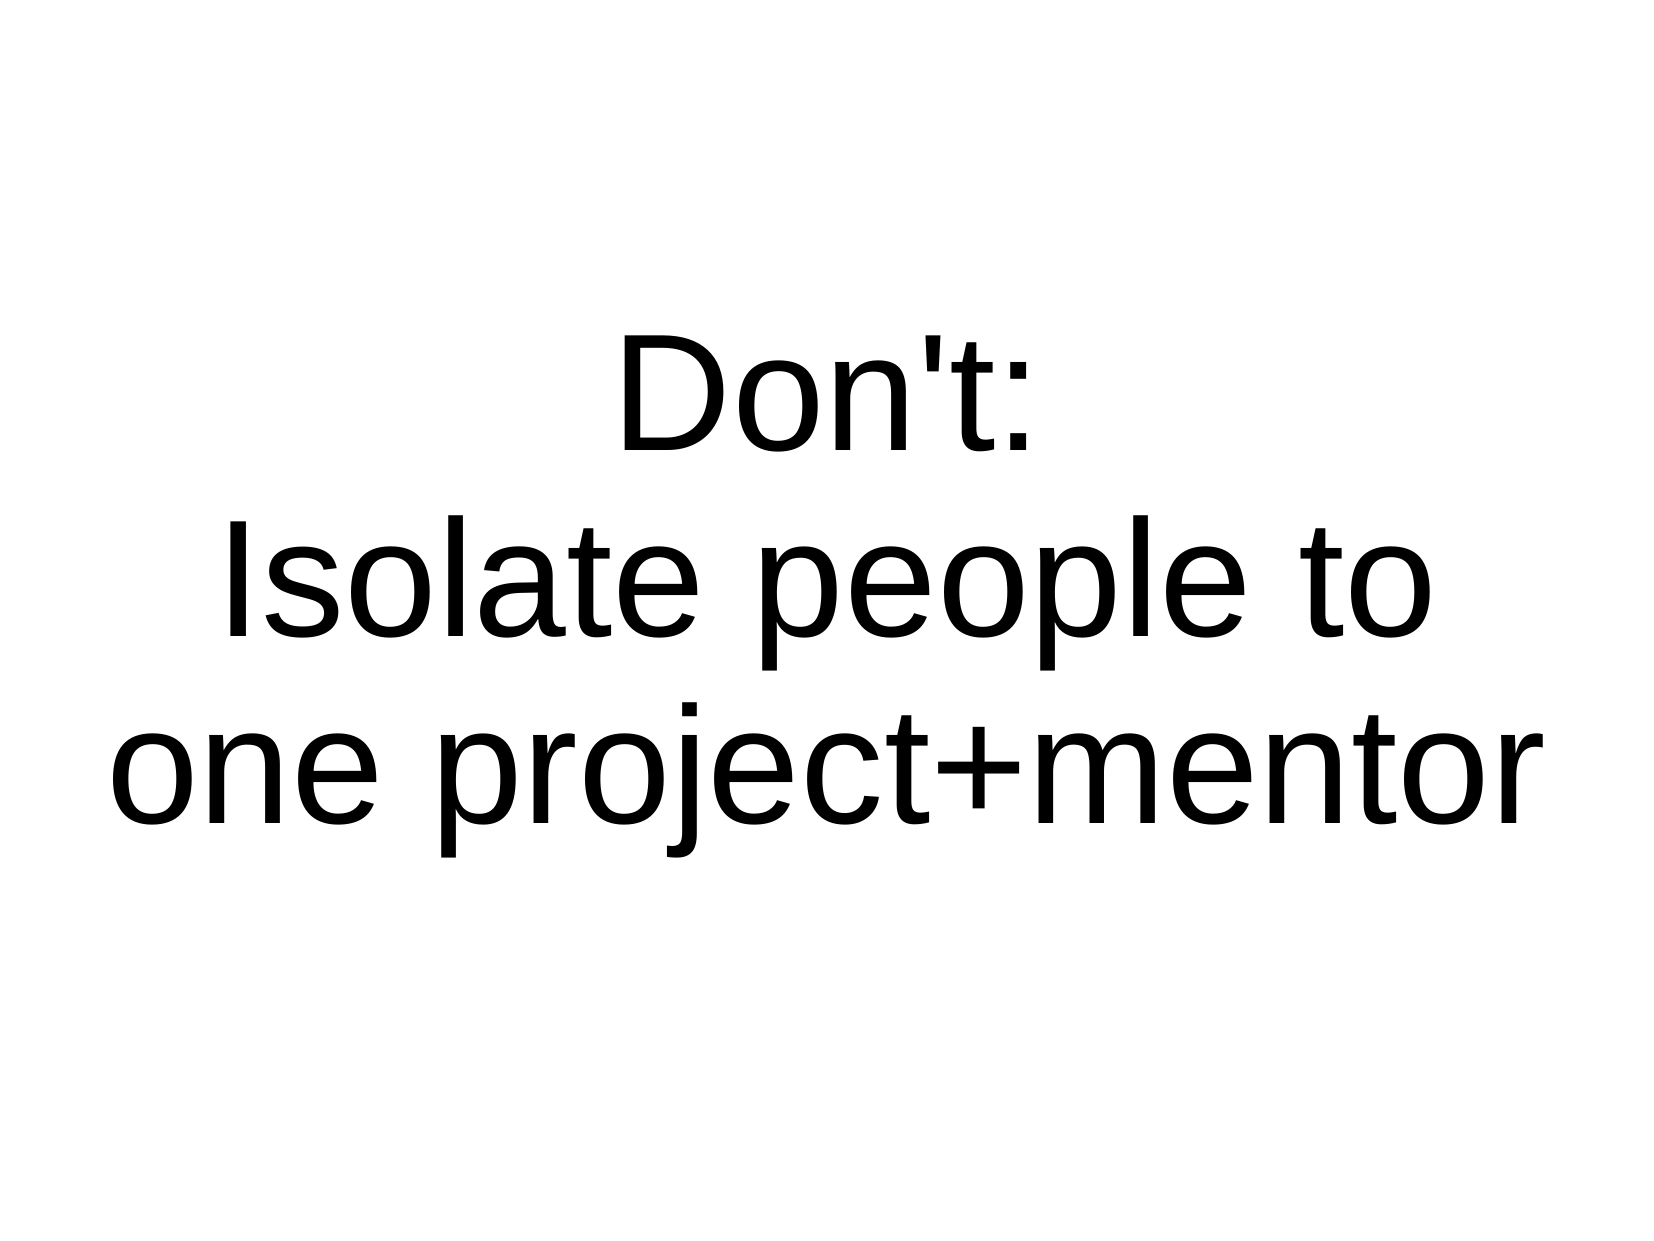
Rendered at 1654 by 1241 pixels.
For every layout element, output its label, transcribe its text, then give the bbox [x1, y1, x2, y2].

subtitle Don't: Isolate people to one project+mentor [82, 49, 1571, 1109]
